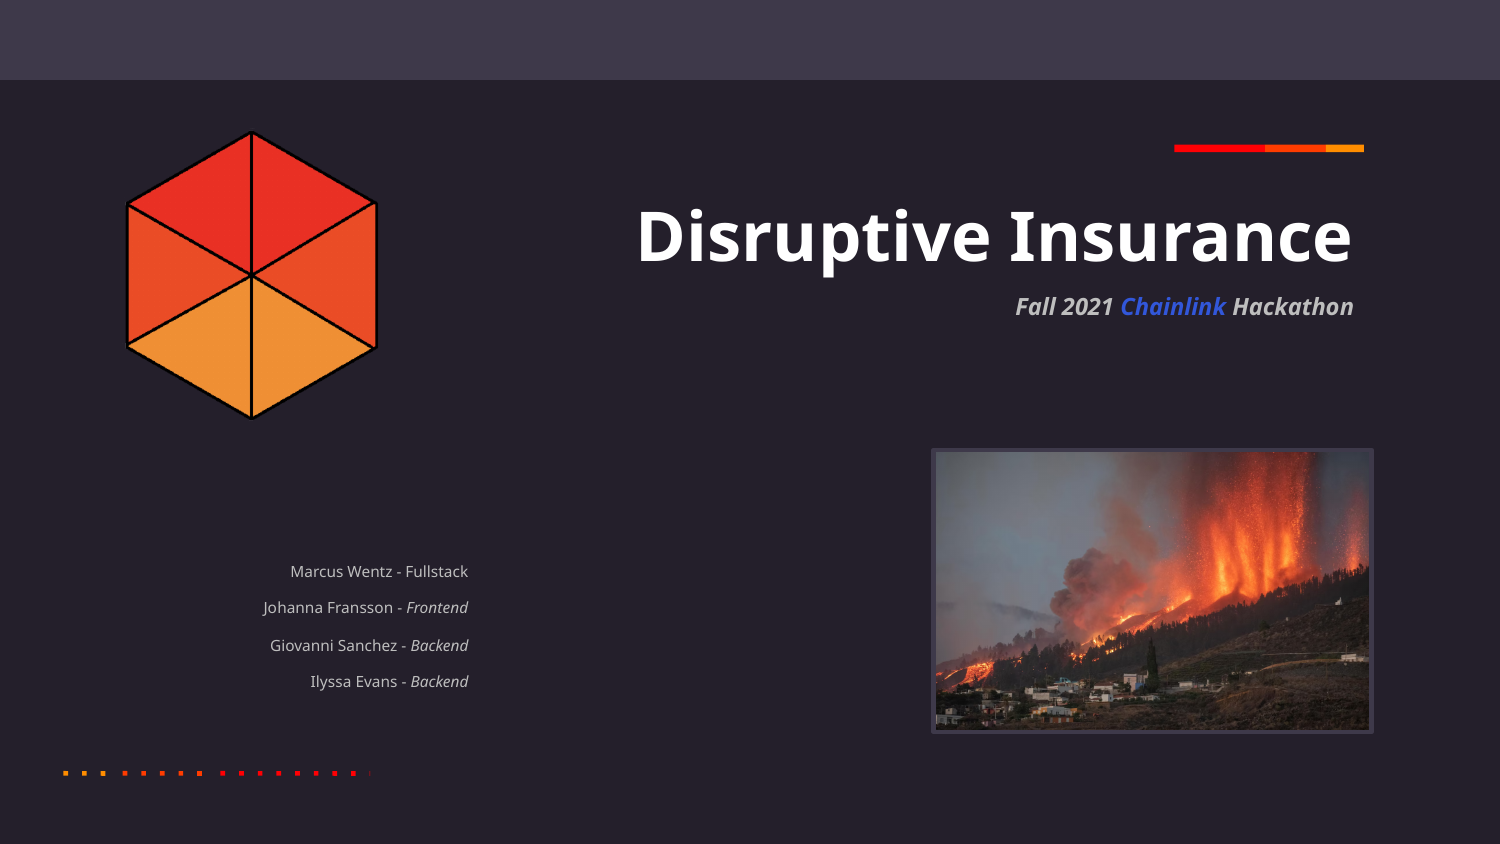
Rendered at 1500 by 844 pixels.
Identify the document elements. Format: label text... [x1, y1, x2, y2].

picture [122, 126, 380, 422]
picture [936, 452, 1370, 730]
subtitle Fall 2021 Chainlink Hackathon [645, 276, 1370, 339]
subtitle Marcus Wentz - Fullstack Johanna Fransson - Frontend Giovanni Sanchez - Backend Ilyssa Evans - Backend [0, 545, 484, 689]
title Disruptive Insurance [481, 169, 1370, 298]
